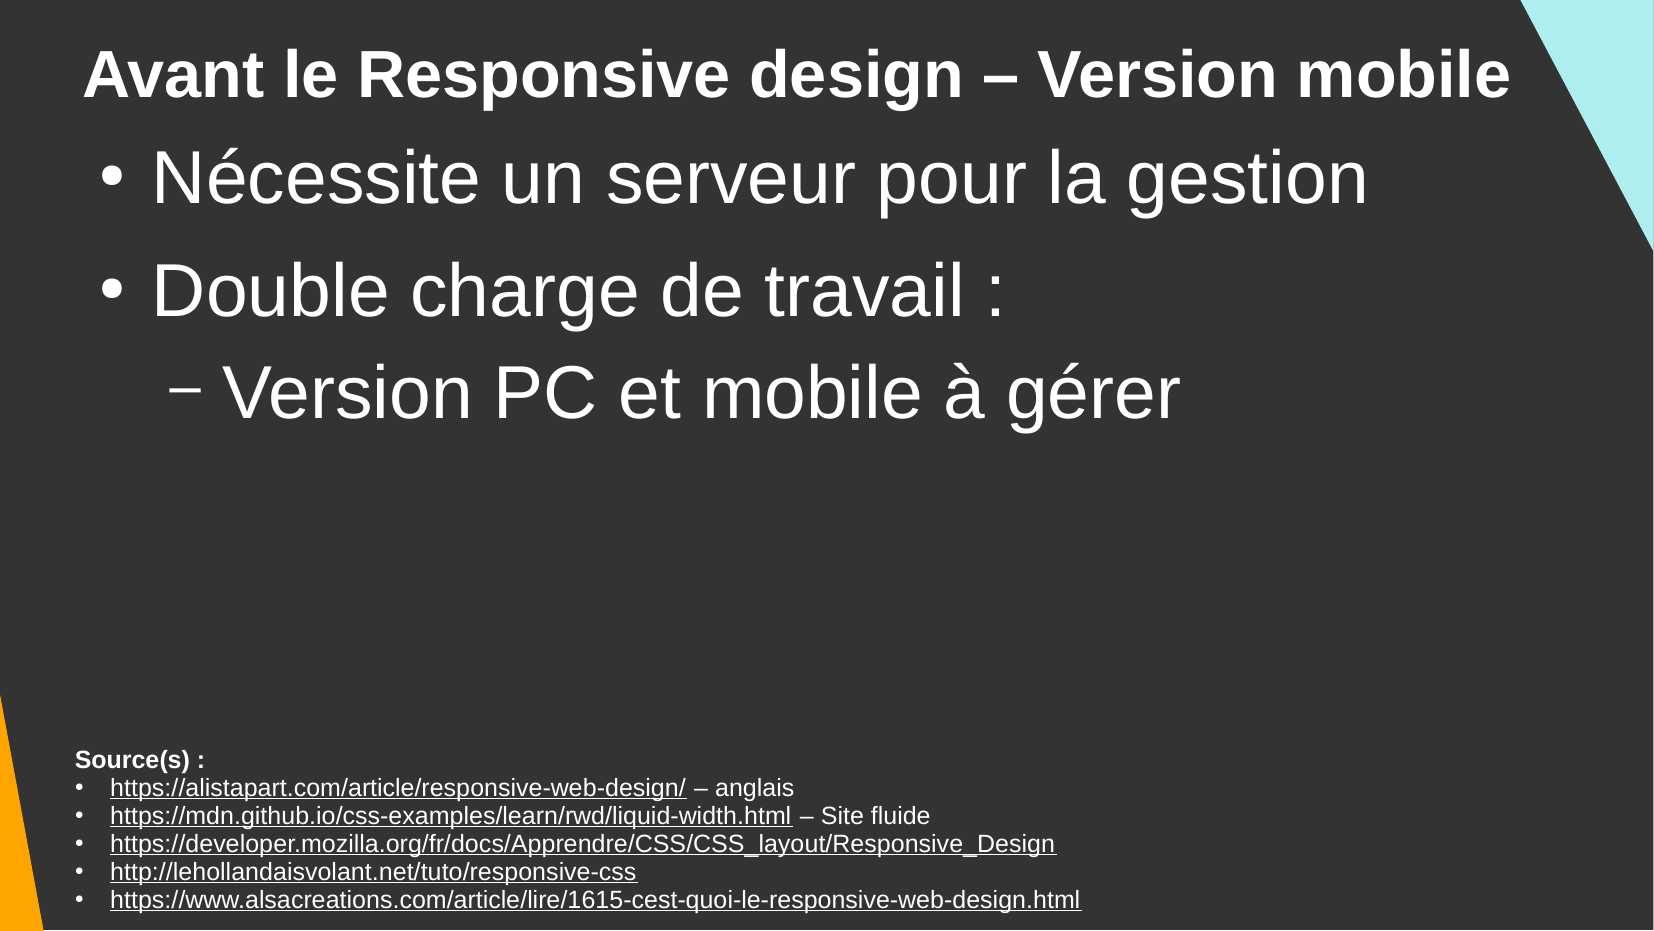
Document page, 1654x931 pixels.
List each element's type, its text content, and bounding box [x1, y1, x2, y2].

text_box Source(s) : https://alistapart.com/article/responsive-web-design/ – anglais https://mdn.github.io/css-examples/learn/rwd/liquid-width.html – Site fluide https://developer.mozilla.org/fr/docs/Apprendre/CSS/CSS_layout/Responsive_Design http://lehollandaisvolant.net/tuto/responsive-css https://www.alsacreations.com/article/lire/1615-cest-quoi-le-responsive-web-design.html [60, 738, 1546, 922]
text_box [1520, 0, 1654, 253]
list Nécessite un serveur pour la gestion Double charge de travail : Version PC et mobile à gérer [80, 135, 1605, 508]
title Avant le Responsive design – Version mobile [82, 37, 1571, 114]
text_box [0, 694, 44, 931]
